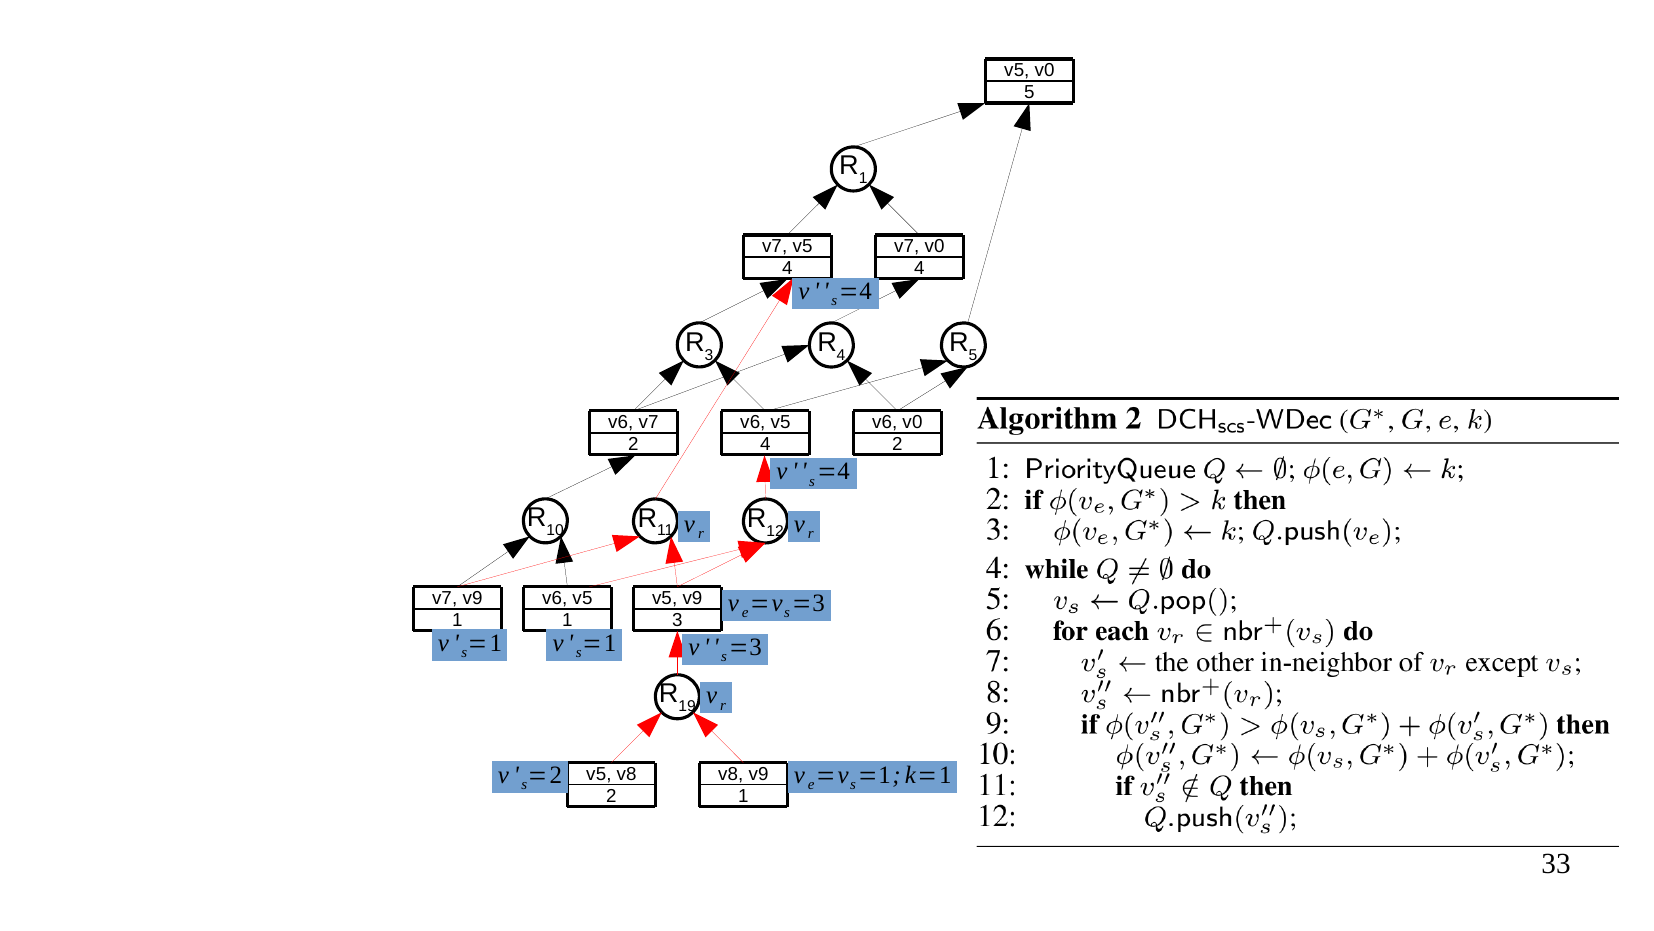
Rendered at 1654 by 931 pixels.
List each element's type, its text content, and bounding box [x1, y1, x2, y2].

text_box v7, v9 [415, 588, 500, 608]
text_box v6, v0 [855, 412, 940, 432]
text_box 1 [415, 610, 500, 629]
text_box R3 [677, 322, 722, 367]
text_box R1 [831, 146, 876, 191]
text_box v5, v8 [569, 764, 654, 784]
text_box 3 [635, 610, 720, 629]
chart [431, 629, 508, 661]
chart [699, 682, 733, 714]
text_box R5 [941, 322, 986, 367]
chart [770, 457, 858, 490]
text_box 5 [987, 82, 1072, 101]
chart [787, 761, 957, 793]
picture [976, 397, 1619, 849]
chart [682, 633, 768, 666]
text_box 2 [591, 434, 676, 453]
chart [491, 761, 568, 793]
text_box v5, v0 [987, 61, 1072, 80]
chart [677, 510, 711, 542]
text_box R4 [809, 322, 854, 368]
text_box 4 [745, 258, 830, 277]
chart [721, 589, 831, 622]
text_box 1 [525, 610, 610, 629]
text_box v6, v7 [591, 412, 676, 432]
text_box v6, v5 [723, 412, 808, 432]
text_box v7, v0 [877, 237, 962, 256]
text_box v8, v9 [701, 764, 786, 784]
text_box R11 [633, 498, 677, 543]
text_box 2 [855, 434, 940, 453]
text_box 2 [569, 785, 654, 805]
text_box 4 [723, 434, 808, 453]
text_box 4 [877, 258, 962, 277]
chart [792, 277, 880, 309]
text_box 1 [701, 785, 786, 805]
chart [787, 510, 821, 542]
text_box v5, v9 [635, 588, 720, 608]
text_box R19 [655, 674, 699, 719]
text_box R10 [523, 498, 568, 543]
text_box v6, v5 [525, 588, 610, 608]
text_box R12 [743, 498, 787, 543]
chart [546, 629, 622, 661]
text_box v7, v5 [745, 237, 830, 256]
